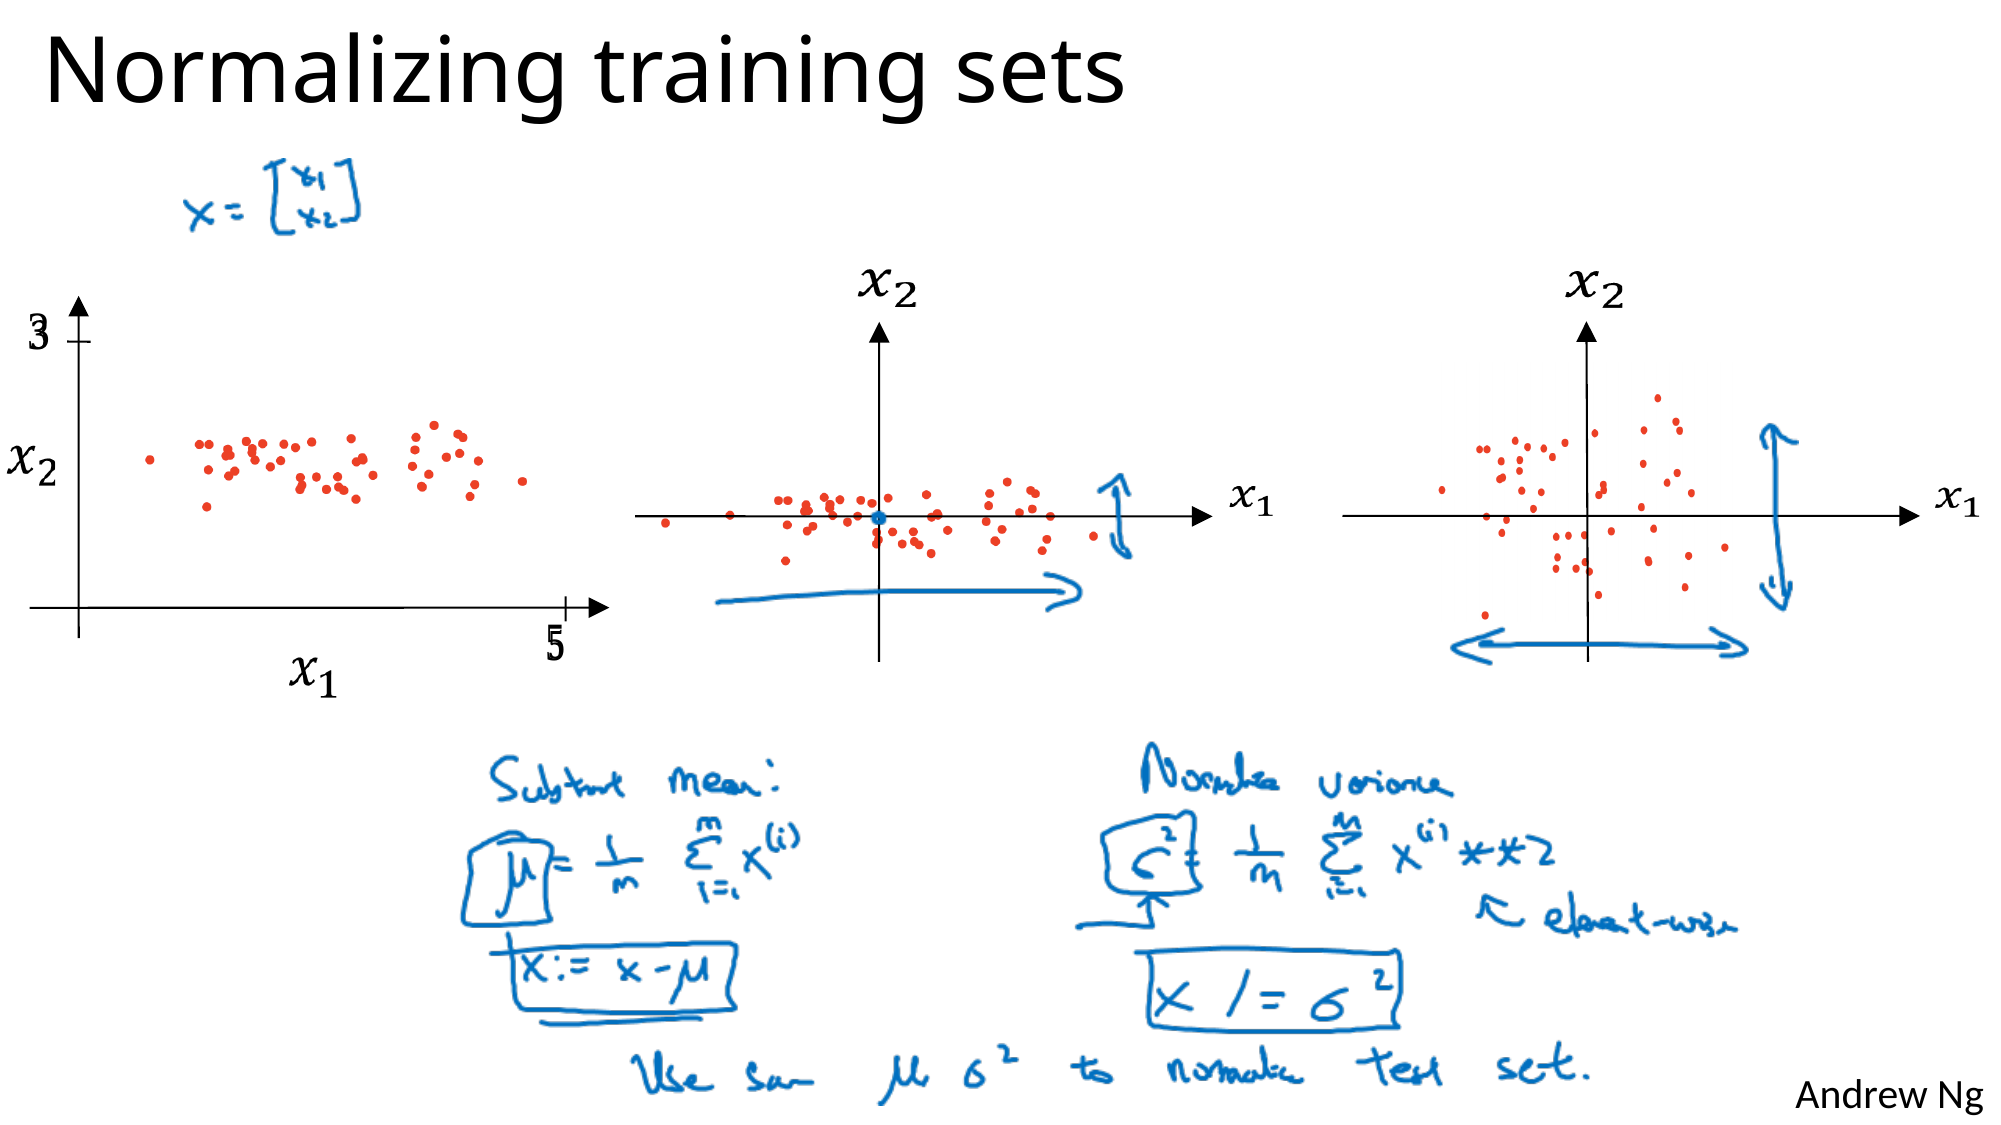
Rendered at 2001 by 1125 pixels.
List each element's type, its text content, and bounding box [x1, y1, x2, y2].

text_box [1908, 461, 1980, 517]
picture [134, 158, 1799, 1106]
text_box [16, 302, 63, 363]
title Normalizing training sets [12, 15, 1738, 234]
text_box [0, 409, 56, 486]
